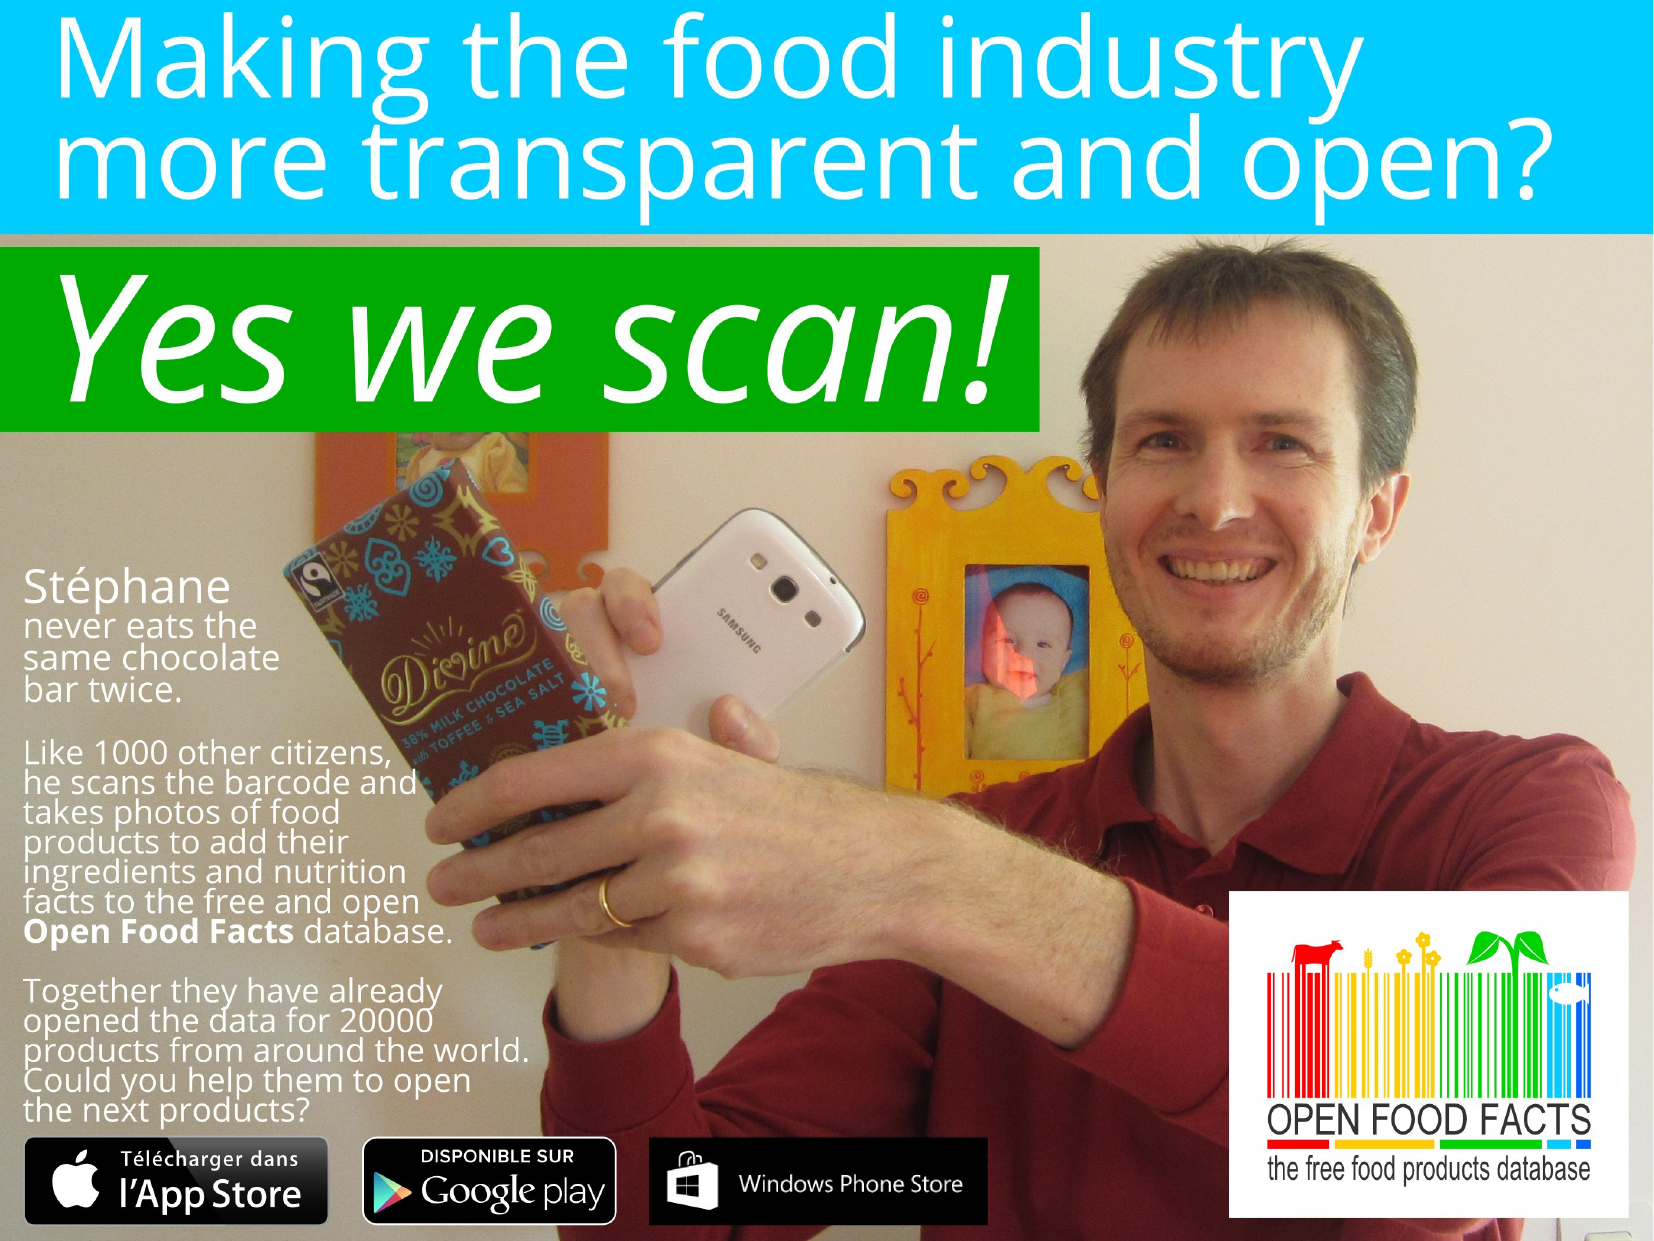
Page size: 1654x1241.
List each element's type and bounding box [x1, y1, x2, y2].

picture [275, 137, 325, 200]
picture [0, 232, 1654, 1241]
picture [575, 36, 627, 100]
picture [463, 23, 499, 98]
picture [704, 138, 753, 200]
picture [1081, 137, 1131, 199]
picture [1146, 112, 1199, 201]
picture [1109, 36, 1159, 98]
picture [156, 36, 204, 99]
picture [707, 36, 762, 99]
picture [311, 36, 362, 98]
picture [1223, 23, 1259, 99]
picture [772, 137, 807, 199]
picture [583, 137, 625, 200]
picture [224, 12, 270, 98]
picture [972, 37, 1022, 98]
picture [1271, 36, 1363, 124]
picture [159, 137, 216, 200]
picture [283, 36, 292, 98]
picture [282, 15, 292, 29]
picture [639, 138, 693, 225]
picture [1244, 138, 1299, 200]
picture [1520, 185, 1533, 200]
picture [362, 125, 397, 199]
picture [61, 16, 140, 98]
picture [1508, 117, 1552, 176]
picture [1014, 138, 1063, 201]
picture [1175, 36, 1218, 99]
picture [231, 138, 266, 199]
picture [410, 137, 444, 199]
picture [509, 12, 560, 98]
picture [842, 12, 895, 98]
picture [372, 36, 429, 125]
picture [881, 137, 931, 199]
picture [60, 137, 145, 199]
picture [1316, 138, 1369, 225]
picture [942, 124, 977, 200]
picture [518, 137, 568, 199]
picture [1381, 137, 1432, 200]
picture [773, 36, 830, 98]
picture [451, 138, 499, 200]
picture [943, 37, 952, 98]
picture [814, 138, 865, 200]
picture [942, 15, 952, 27]
picture [1448, 138, 1497, 199]
picture [1037, 12, 1091, 100]
picture [664, 12, 704, 98]
